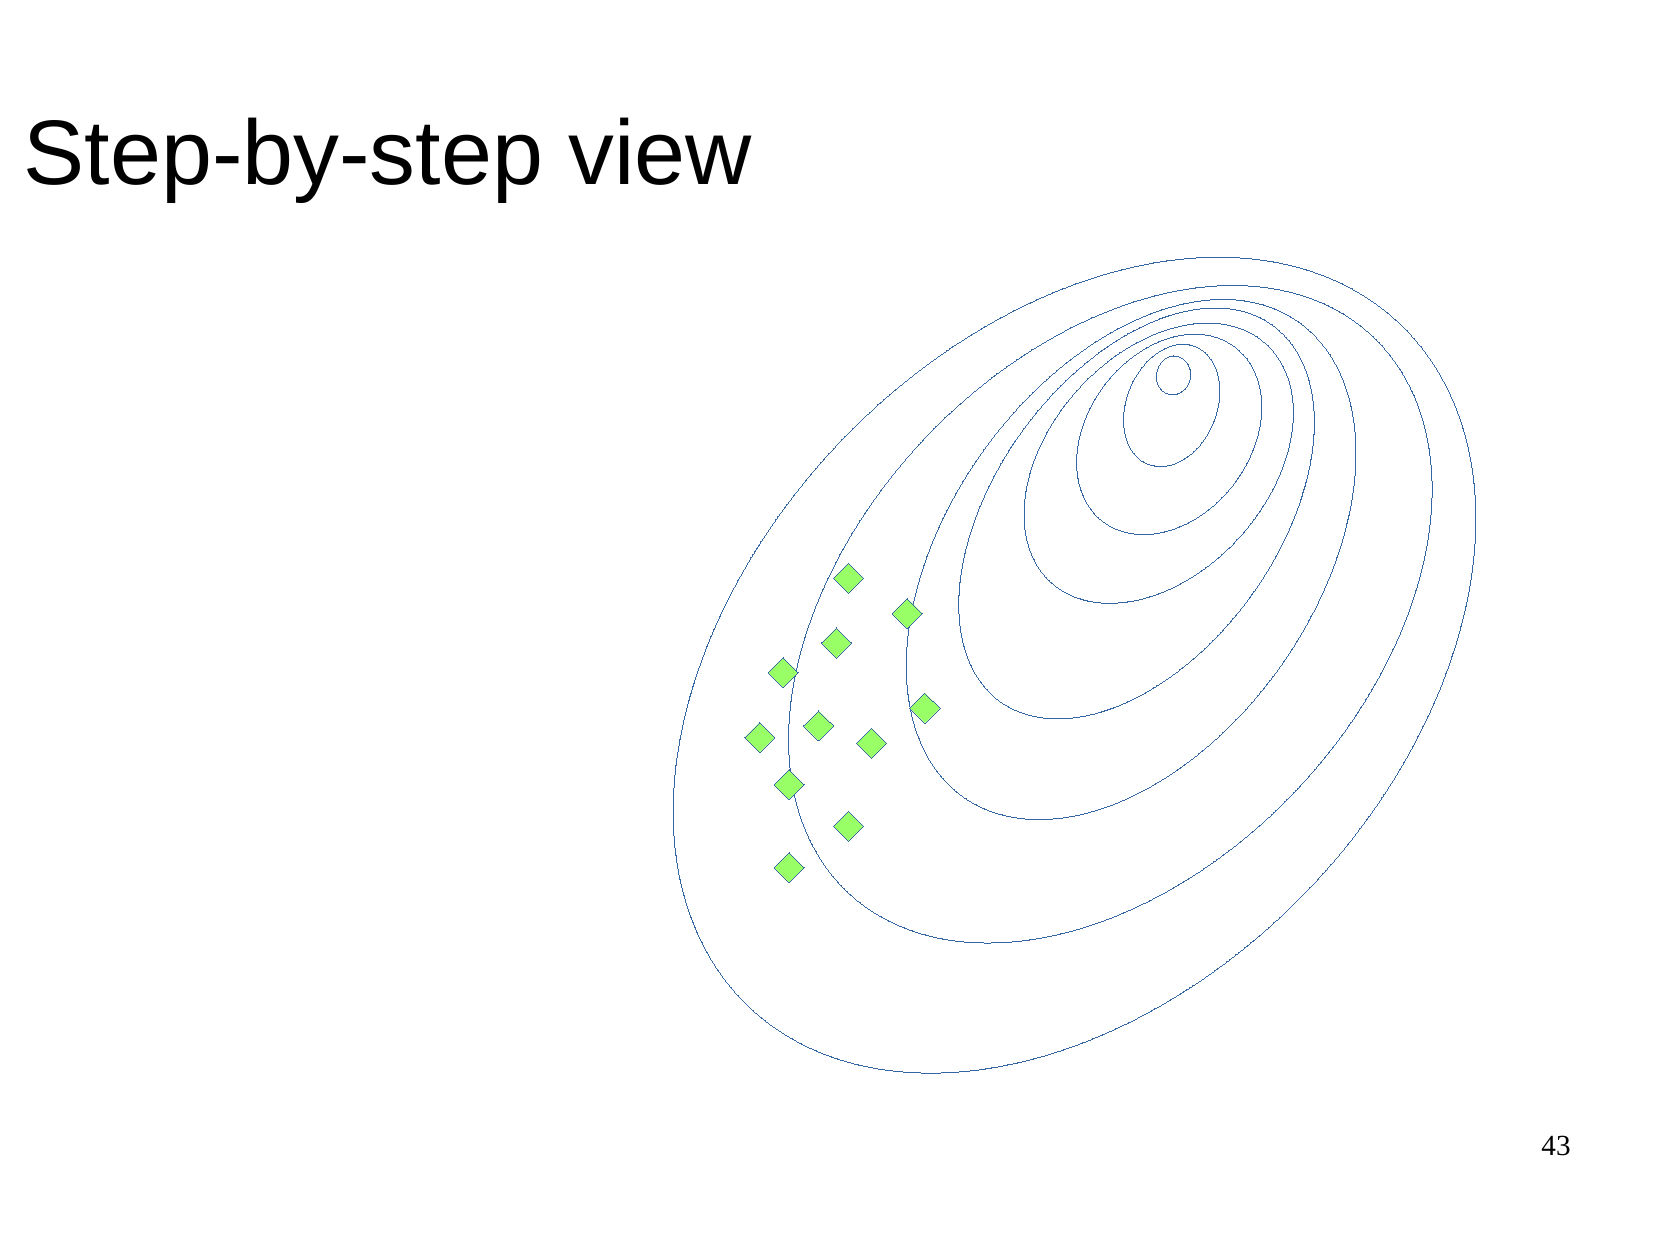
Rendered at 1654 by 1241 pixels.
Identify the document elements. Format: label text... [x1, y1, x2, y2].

title Step-by-step view [23, 49, 1512, 257]
text_box [673, 257, 1476, 1074]
